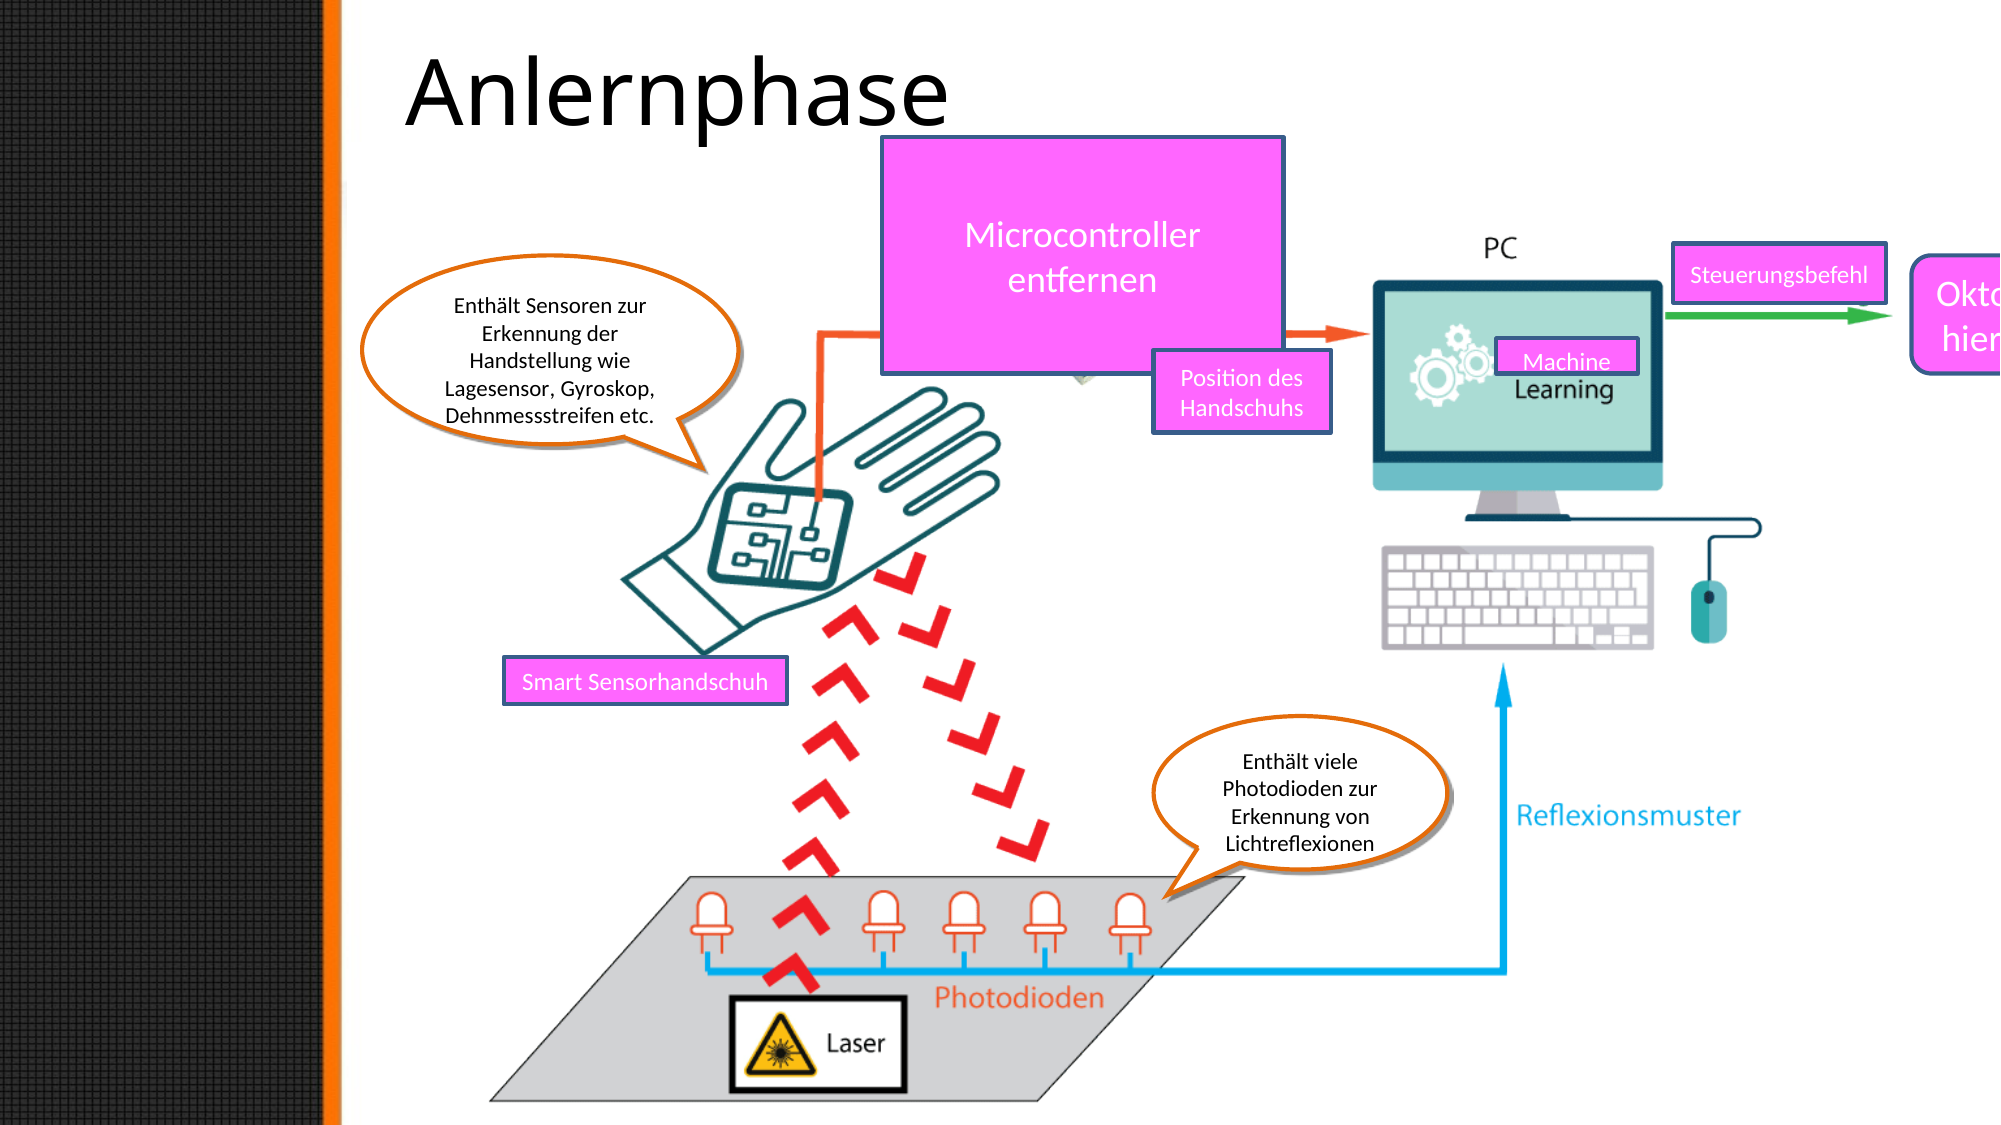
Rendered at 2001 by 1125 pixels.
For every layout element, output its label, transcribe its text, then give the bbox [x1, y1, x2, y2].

text_box Enthält viele Photodioden zur Erkennung von Lichtreflexionen [1153, 716, 1448, 896]
text_box Smart Sensorhandschuh [504, 657, 787, 704]
text_box Position des Handschuhs [1154, 350, 1331, 433]
picture [472, 205, 1949, 1125]
text_box Microcontroller entfernen [882, 205, 1284, 373]
text_box Oktopus hier hin [1911, 255, 2000, 374]
text_box Enthält Sensoren zur Erkennung der Handstellung wie Lagesensor, Gyroskop, Dehnmessstreifen etc. [362, 255, 739, 468]
title Anlernphase [390, 0, 2000, 205]
text_box Steuerungsbefehl [1673, 244, 1886, 303]
text_box Machine [1496, 338, 1638, 374]
